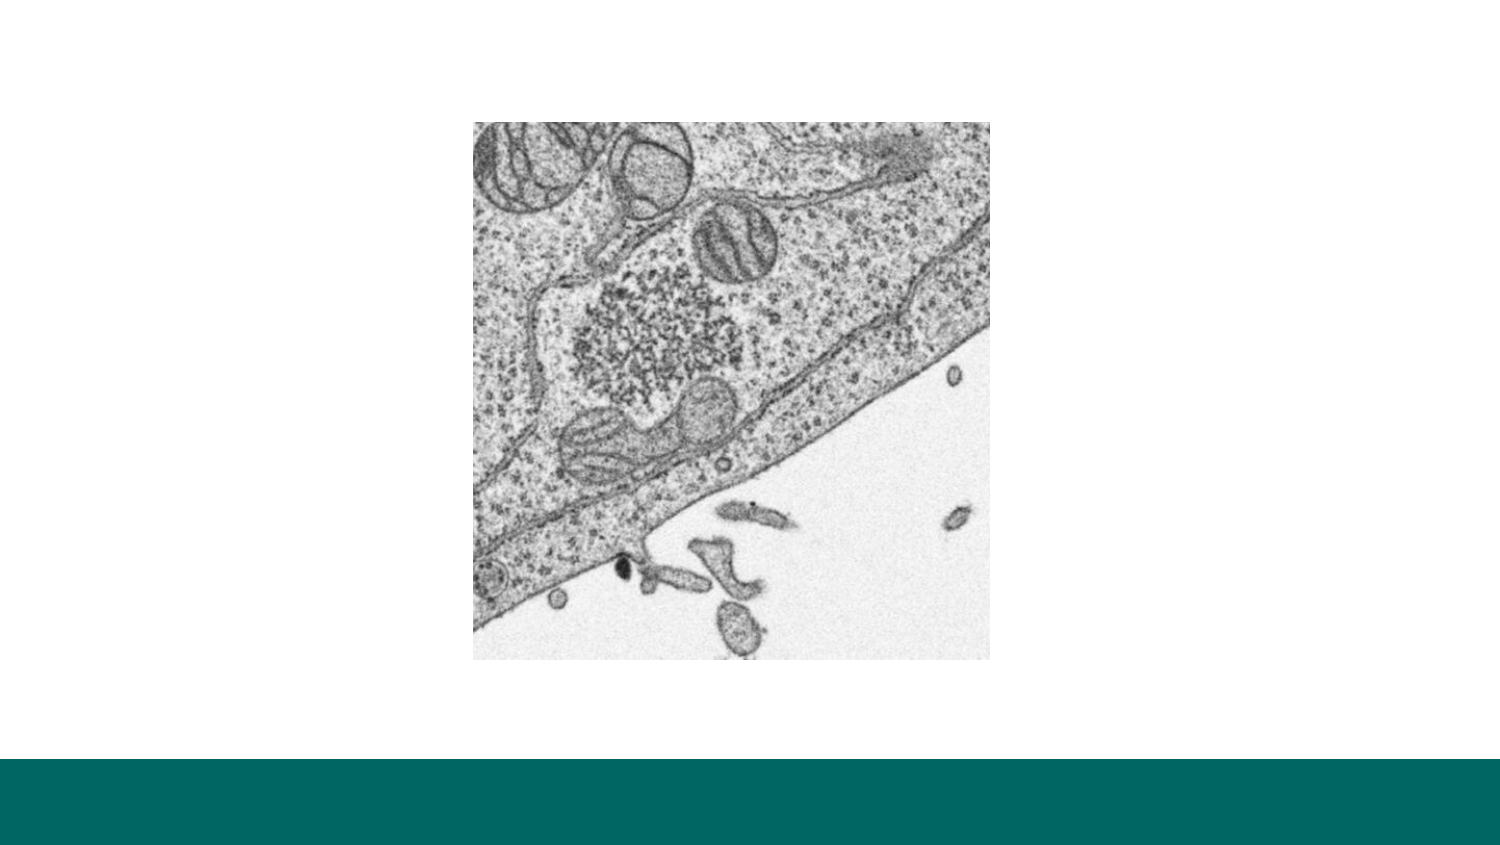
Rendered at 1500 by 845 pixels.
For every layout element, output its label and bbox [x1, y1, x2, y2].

text_box [472, 121, 991, 661]
